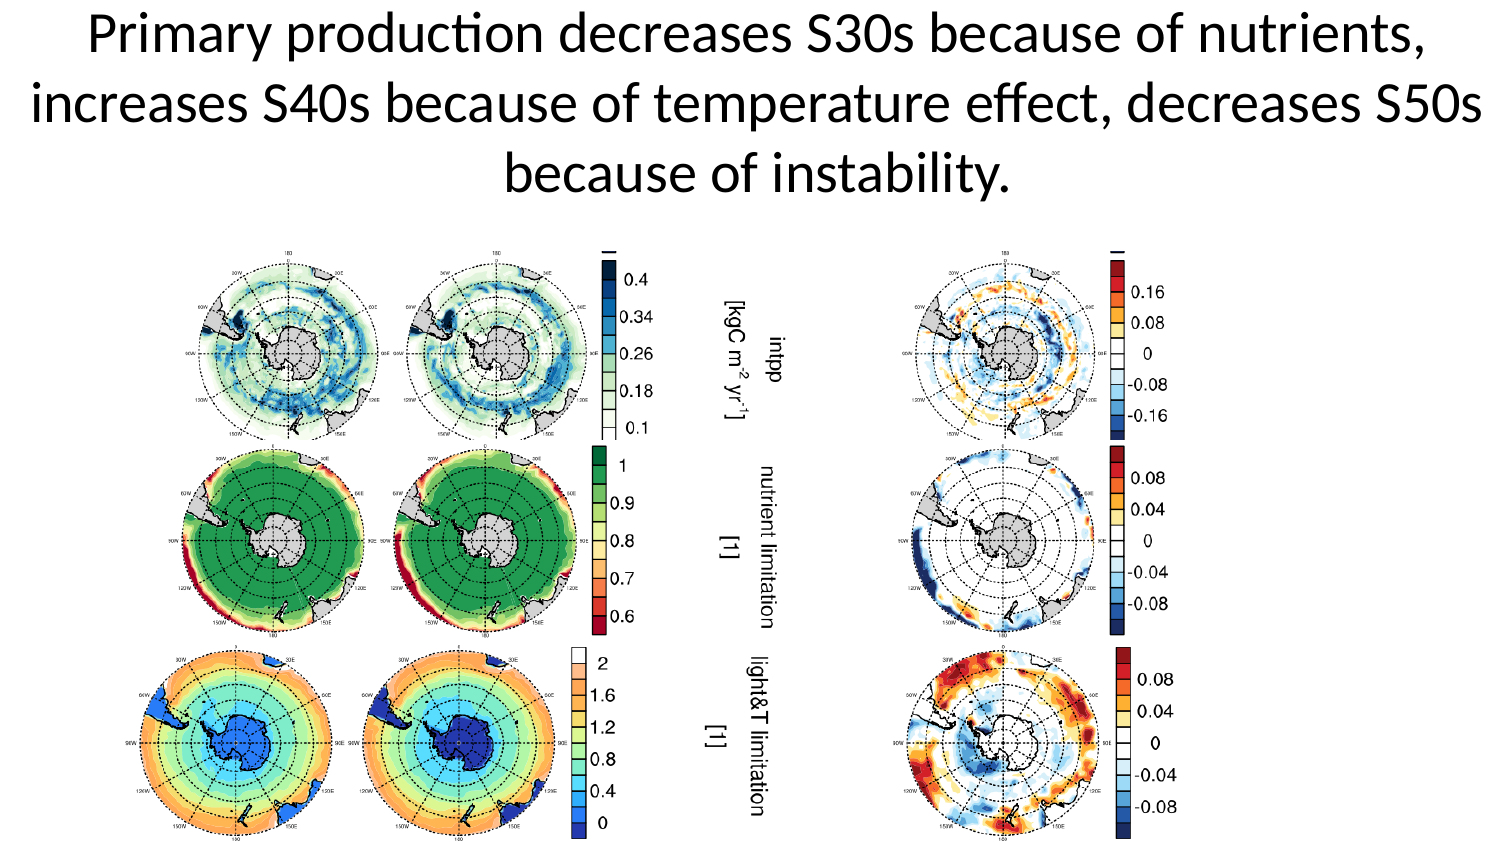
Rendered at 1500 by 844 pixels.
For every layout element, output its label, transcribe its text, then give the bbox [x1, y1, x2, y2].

picture [117, 642, 1183, 844]
picture [160, 251, 1175, 639]
title Primary production decreases S30s because of nutrients, increases S40s because of temperature effect, decreases S50s because of instability. [15, 0, 1500, 128]
